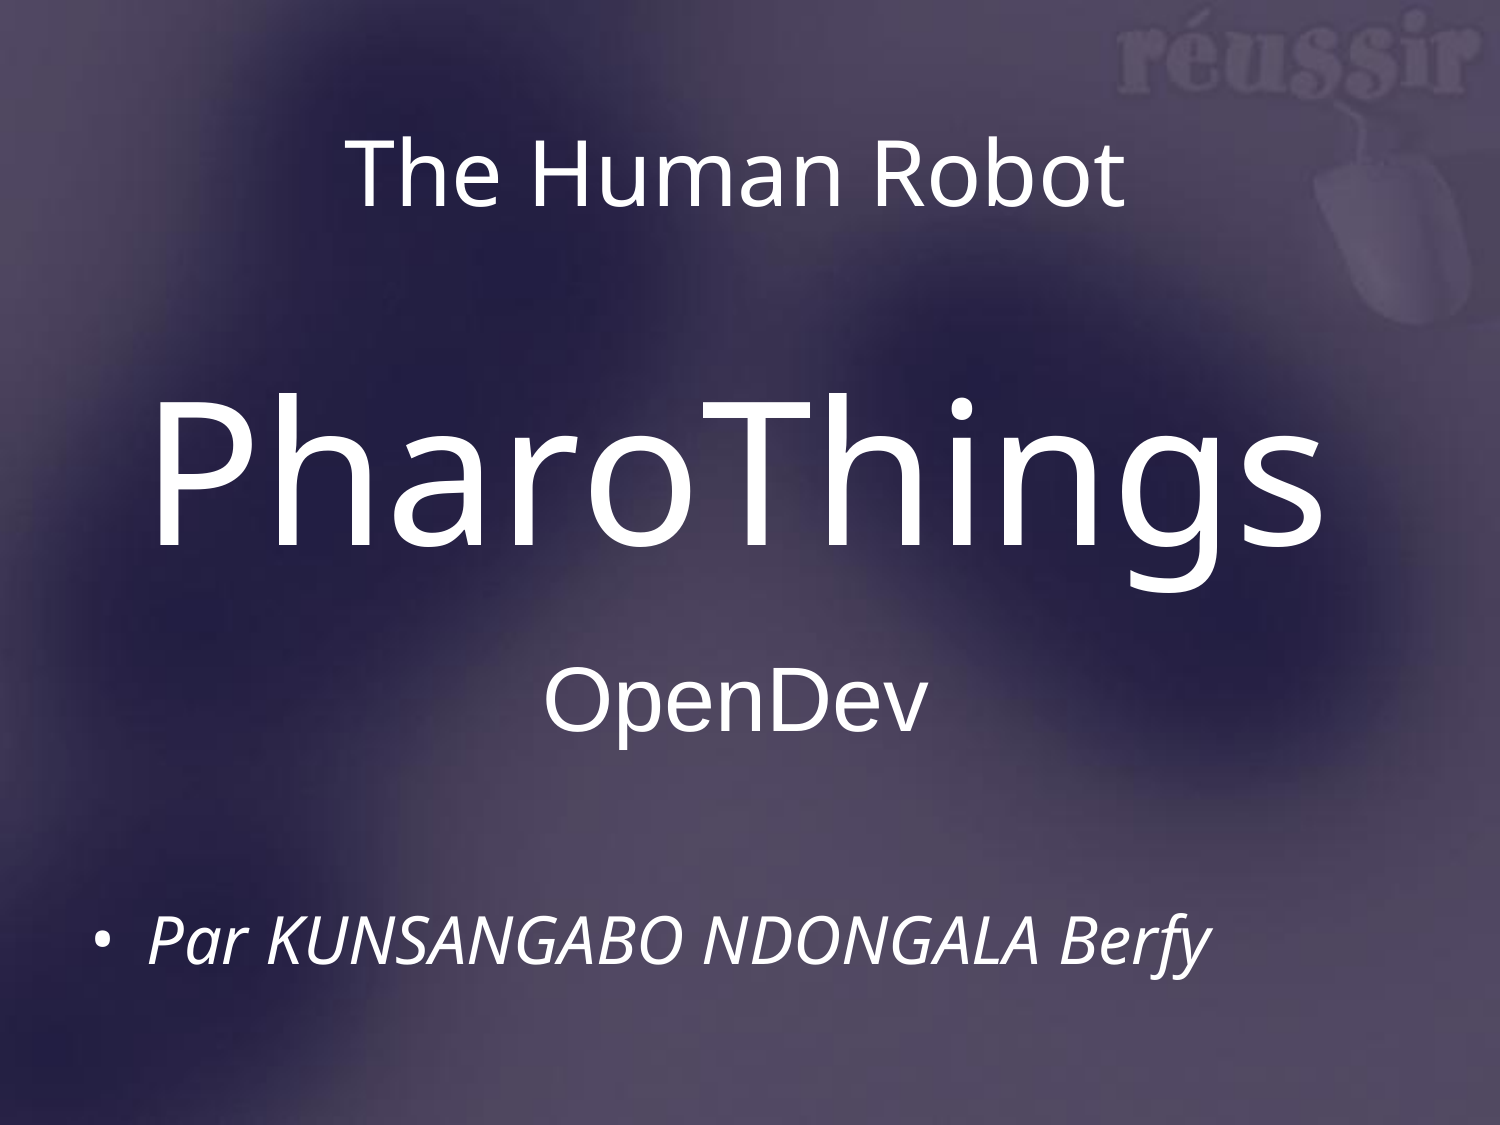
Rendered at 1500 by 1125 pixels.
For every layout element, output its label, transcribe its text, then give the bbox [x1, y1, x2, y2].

list Par KUNSANGABO NDONGALA Berfy [75, 890, 1426, 1005]
title The Human Robot PharoThings OpenDev [70, 46, 1402, 764]
picture [0, 0, 1500, 1125]
